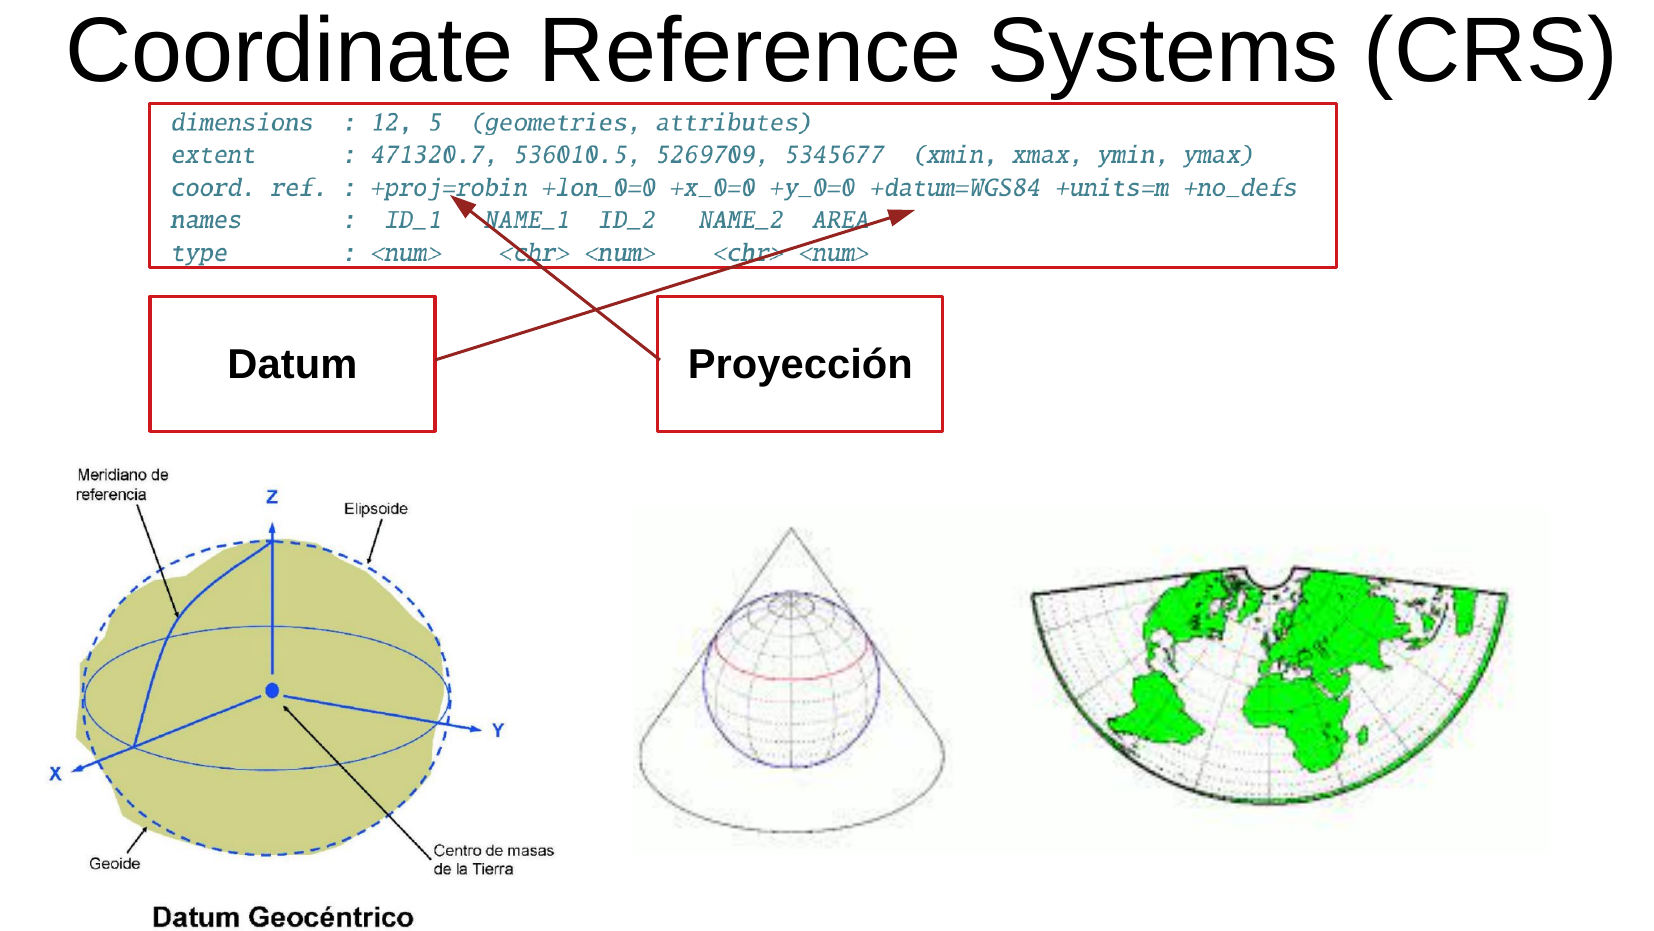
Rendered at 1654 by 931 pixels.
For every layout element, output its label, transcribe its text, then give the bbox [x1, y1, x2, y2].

title Coordinate Reference Systems (CRS) [29, 0, 1654, 153]
text_box Datum [150, 296, 436, 432]
picture [633, 508, 1549, 855]
text_box Proyección [657, 296, 943, 432]
picture [151, 105, 1336, 266]
picture [30, 451, 560, 931]
